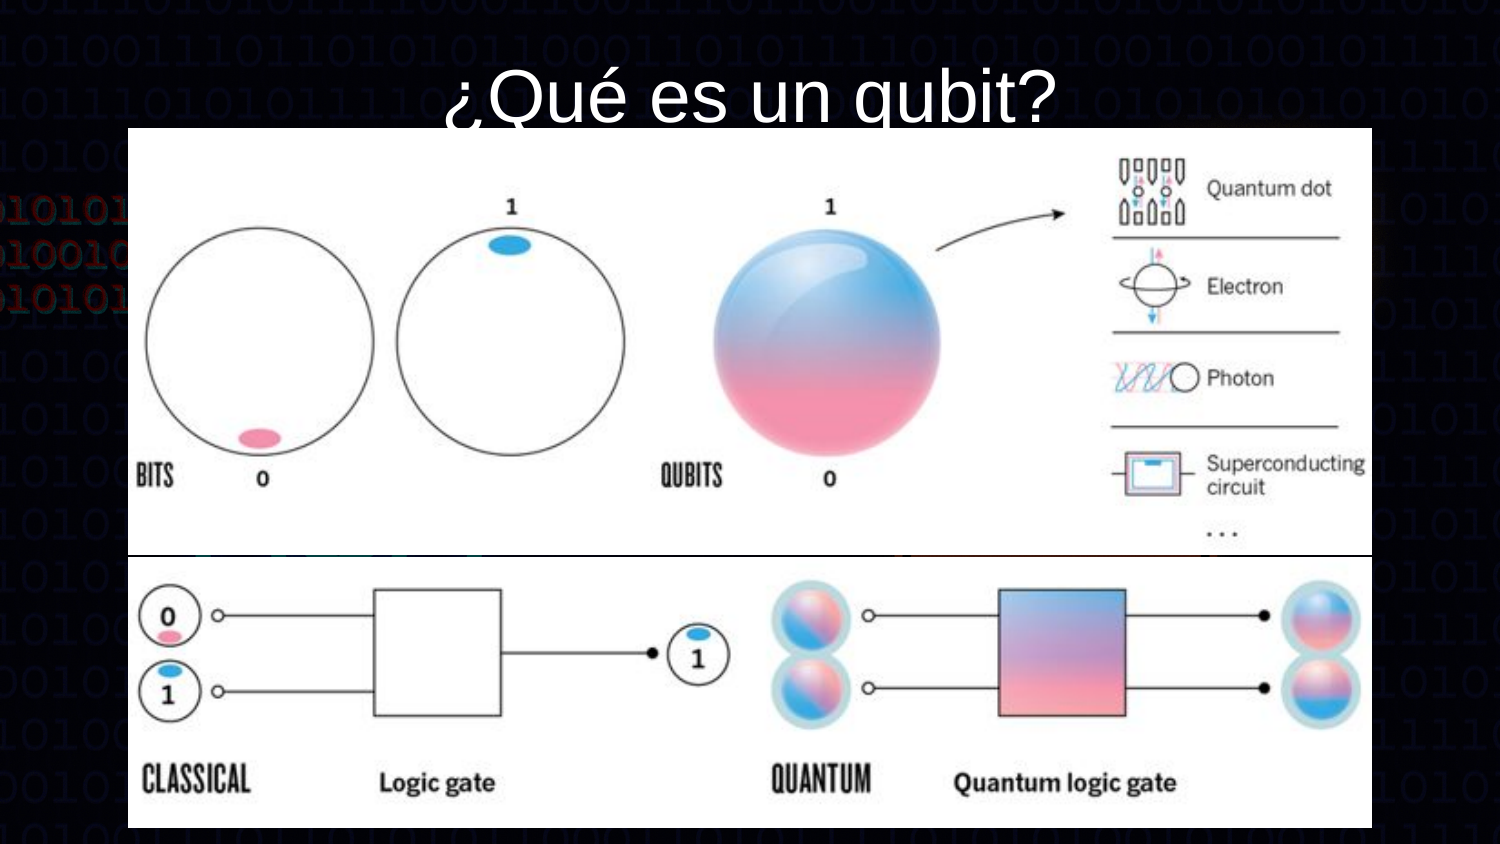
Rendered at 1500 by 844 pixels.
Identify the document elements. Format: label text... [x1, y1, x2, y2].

title ¿Qué es un qubit? [51, 19, 1449, 114]
picture [0, 0, 1500, 844]
